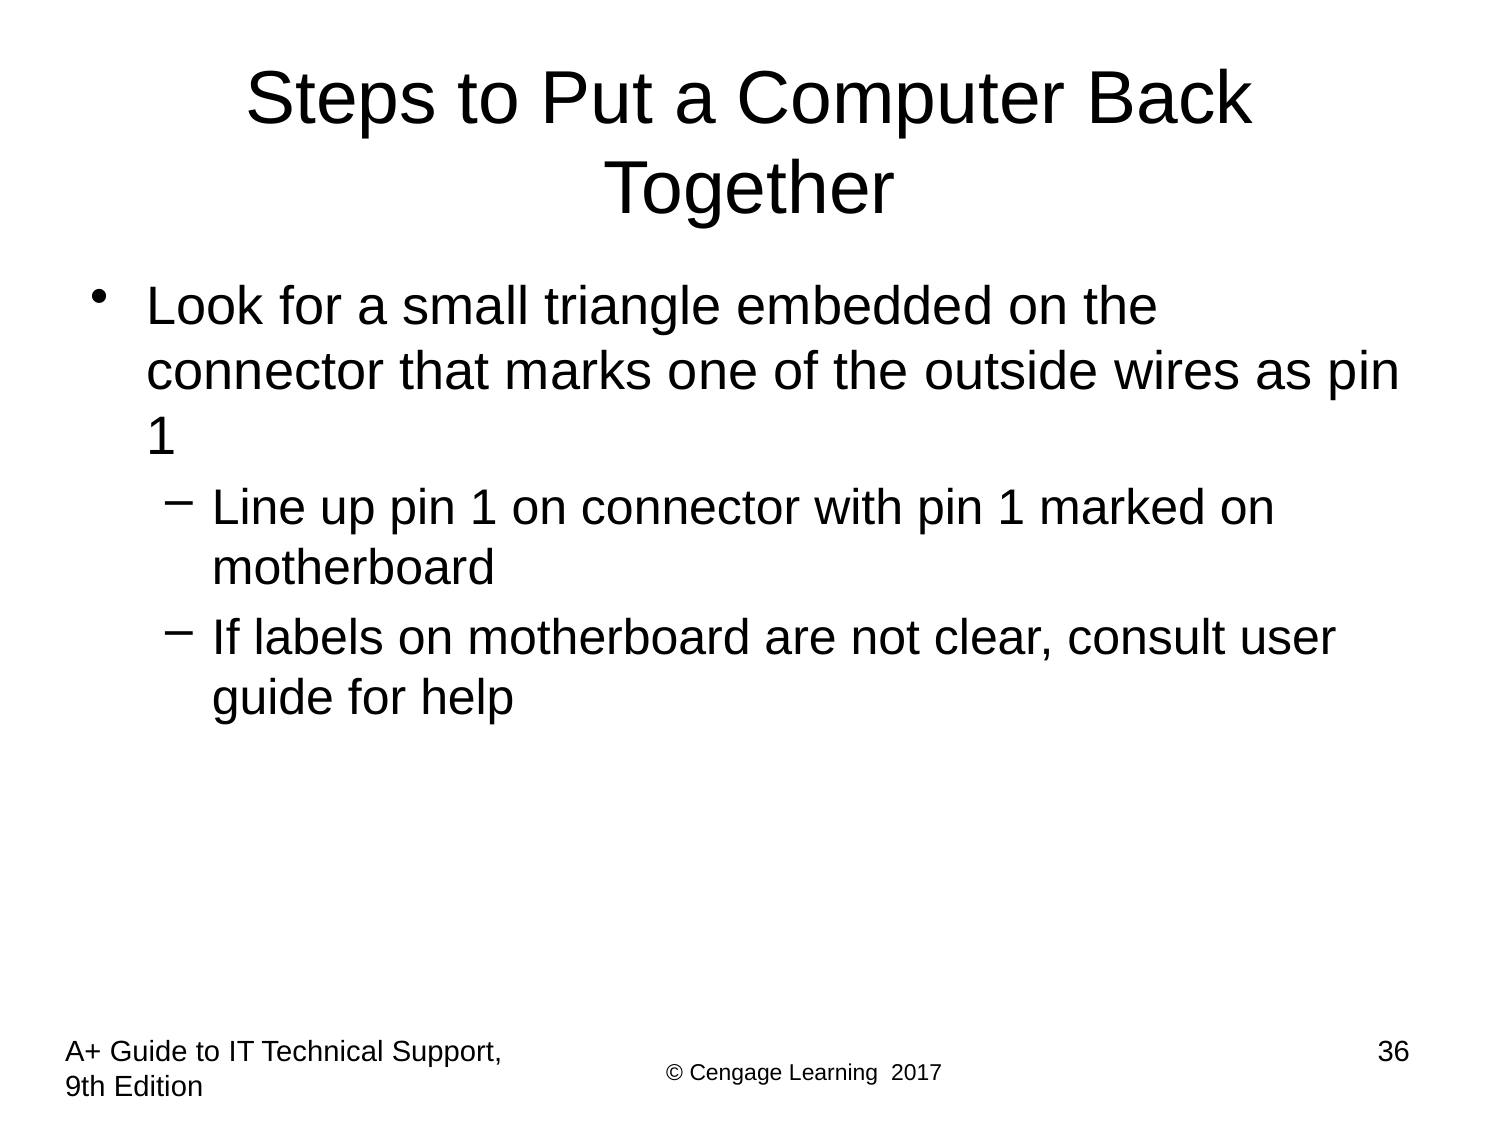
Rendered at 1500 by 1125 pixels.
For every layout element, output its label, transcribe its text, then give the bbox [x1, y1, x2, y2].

title Steps to Put a Computer Back Together [75, 45, 1425, 233]
footer A+ Guide to IT Technical Support, 9th Edition [50, 1025, 550, 1104]
list Look for a small triangle embedded on the connector that marks one of the outside wires as pin 1 Line up pin 1 on connector with pin 1 marked on motherboard If labels on motherboard are not clear, consult user guide for help [75, 262, 1425, 1005]
slide_number <number> [1074, 1024, 1425, 1103]
